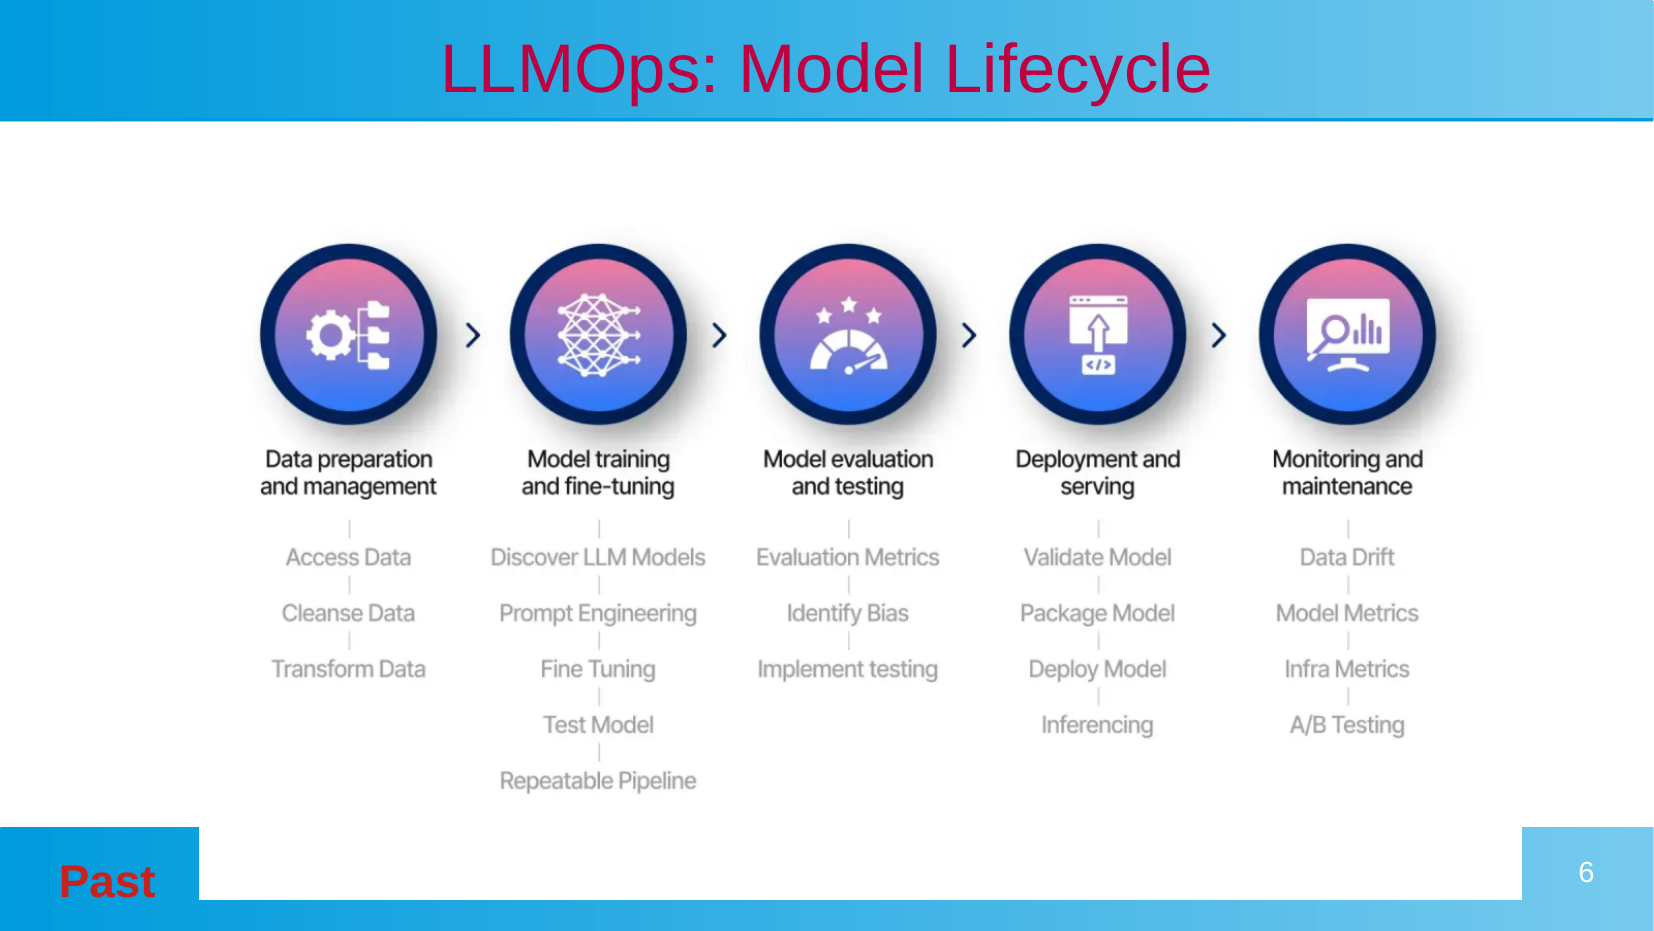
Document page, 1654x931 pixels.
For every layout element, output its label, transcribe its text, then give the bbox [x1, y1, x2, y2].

title LLMOps: Model Lifecycle [59, 29, 1595, 108]
picture [199, 138, 1522, 901]
